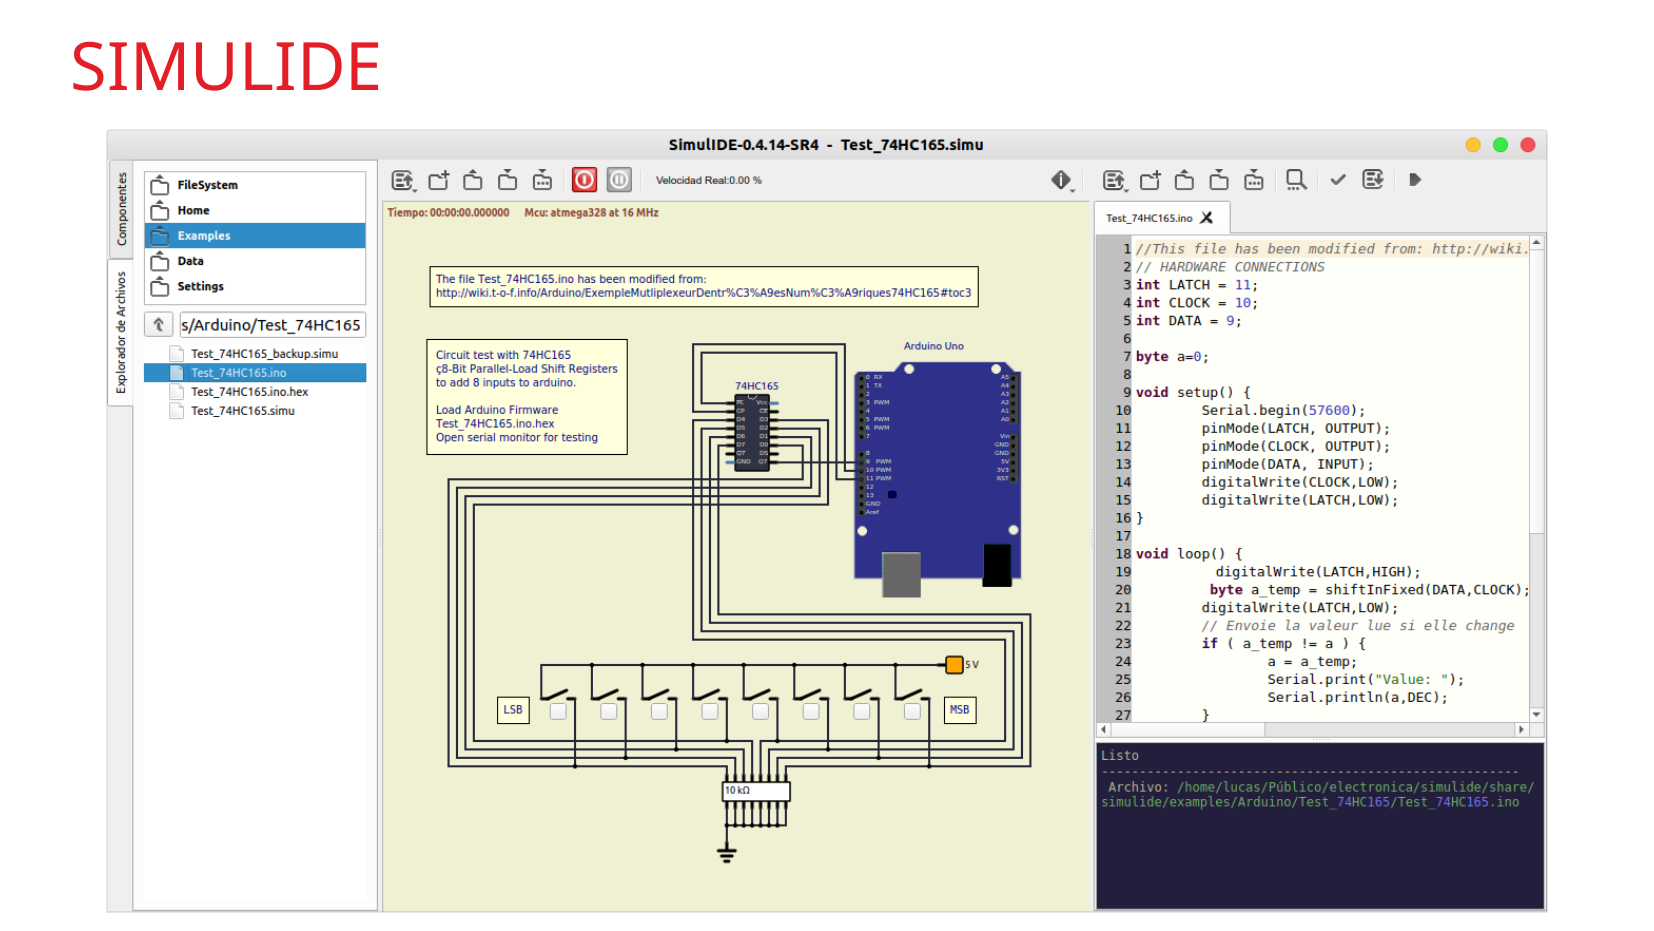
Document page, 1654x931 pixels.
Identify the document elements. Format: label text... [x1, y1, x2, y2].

picture [106, 129, 1548, 913]
title SIMULIDE [70, 11, 1347, 118]
